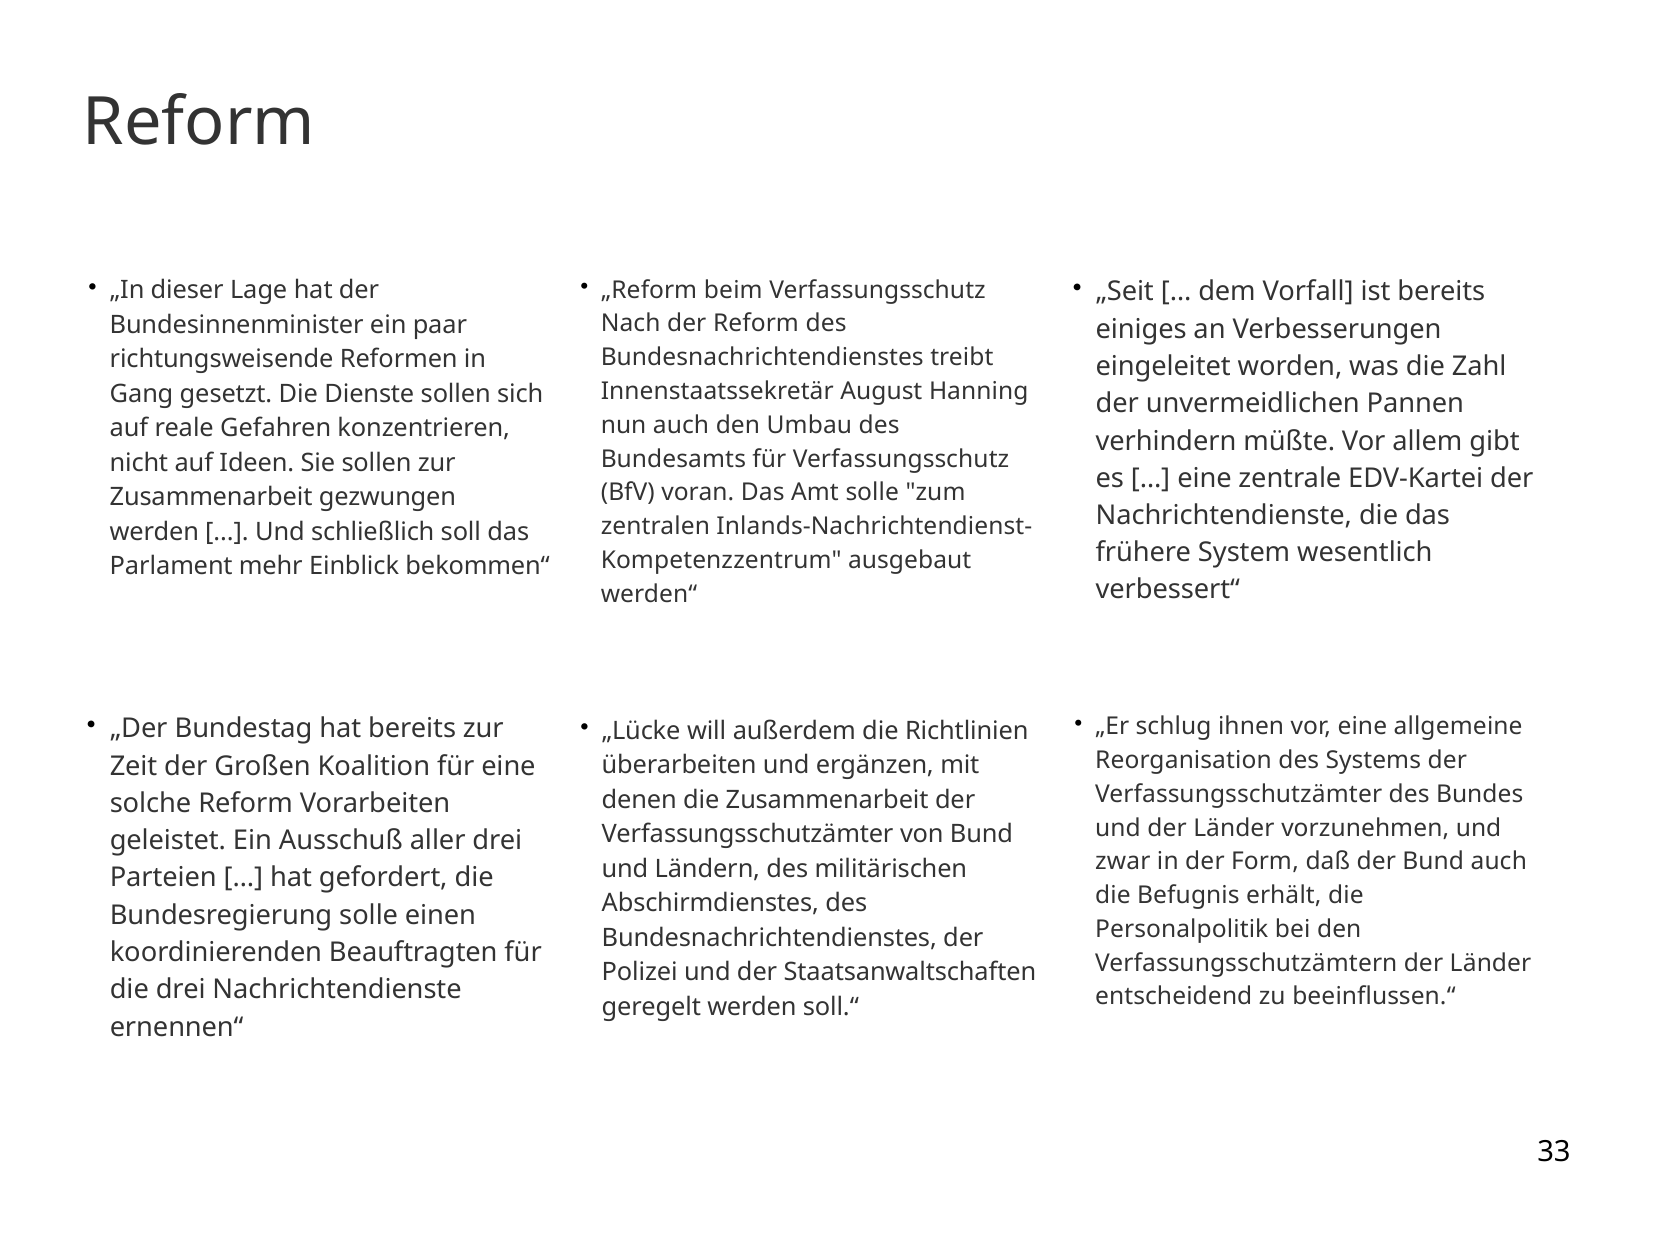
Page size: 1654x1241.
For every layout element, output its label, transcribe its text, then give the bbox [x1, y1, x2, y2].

list „Lücke will außerdem die Richtlinien überarbeiten und ergänzen, mit denen die Zusammenarbeit der Verfassungsschutzämter von Bund und Ländern, des militärischen Abschirmdienstes, des Bundesnachrichtendienstes, der Polizei und der Staatsanwaltschaften geregelt werden soll.“ [574, 712, 1044, 1056]
list „Reform beim Verfassungsschutz Nach der Reform des Bundesnachrichtendienstes treibt Innenstaatssekretär August Hanning nun auch den Umbau des Bundesamts für Verfassungsschutz (BfV) voran. Das Amt solle "zum zentralen Inlands-Nachrichtendienst-Kompetenzzentrum" ausgebaut werden“ [574, 271, 1044, 615]
list „Er schlug ihnen vor, eine allgemeine Reorganisation des Systems der Verfassungsschutzämter des Bundes und der Länder vorzunehmen, und zwar in der Form, daß der Bund auch die Befugnis erhält, die Personalpolitik bei den Verfassungsschutzämtern der Länder entscheidend zu beeinflussen.“ [1068, 708, 1538, 1052]
list „In dieser Lage hat der Bundesinnenminister ein paar richtungsweisende Reformen in Gang gesetzt. Die Dienste sollen sich auf reale Gefahren konzentrieren, nicht auf Ideen. Sie sollen zur Zusammenarbeit gezwungen werden [...]. Und schließlich soll das Parlament mehr Einblick bekommen“ [82, 271, 552, 615]
list „Der Bundestag hat bereits zur Zeit der Großen Koalition für eine solche Reform Vorarbeiten geleistet. Ein Ausschuß aller drei Parteien […] hat gefordert, die Bundesregierung solle einen koordinierenden Beauftragten für die drei Nachrichtendienste ernennen“ [80, 708, 550, 1052]
list „Seit [… dem Vorfall] ist bereits einiges an Verbesserungen eingeleitet worden, was die Zahl der unvermeidlichen Pannen verhindern müßte. Vor allem gibt es […] eine zentrale EDV-Kartei der Nachrichtendienste, die das frühere System wesentlich verbessert“ [1066, 271, 1536, 615]
title Reform [82, 49, 1347, 189]
